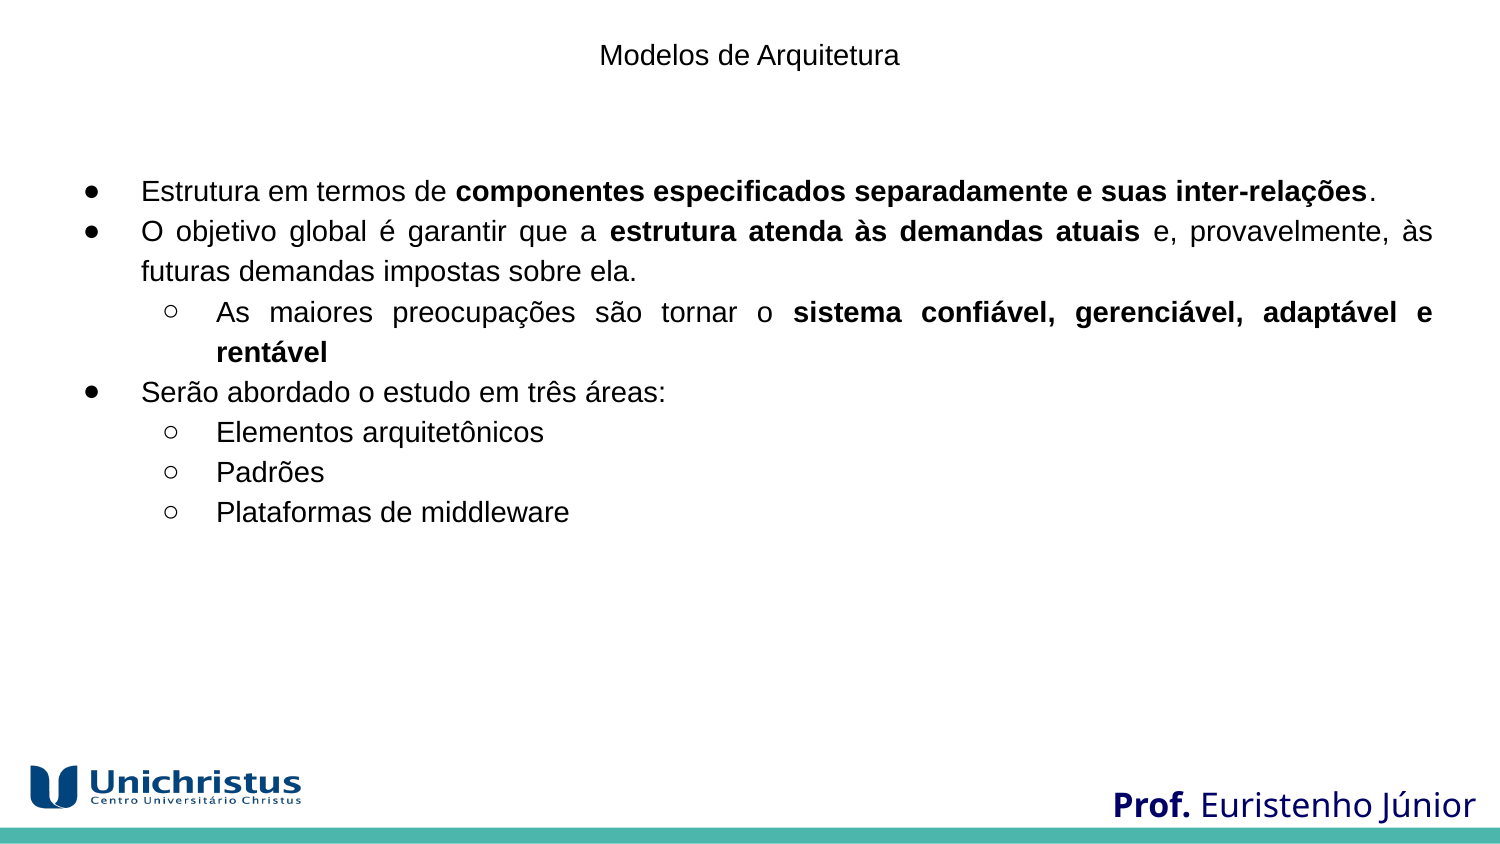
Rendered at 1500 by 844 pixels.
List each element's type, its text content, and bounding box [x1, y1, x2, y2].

list Estrutura em termos de componentes especificados separadamente e suas inter-relações. O objetivo global é garantir que a estrutura atenda às demandas atuais e, provavelmente, às futuras demandas impostas sobre ela. As maiores preocupações são tornar o sistema confiável, gerenciável, adaptável e rentável Serão abordado o estudo em três áreas: Elementos arquitetônicos Padrões Plataformas de middleware [51, 152, 1449, 750]
title Modelos de Arquitetura [51, 20, 1449, 137]
text_box Prof. Euristenho Júnior [1097, 773, 1494, 829]
picture [26, 763, 305, 810]
